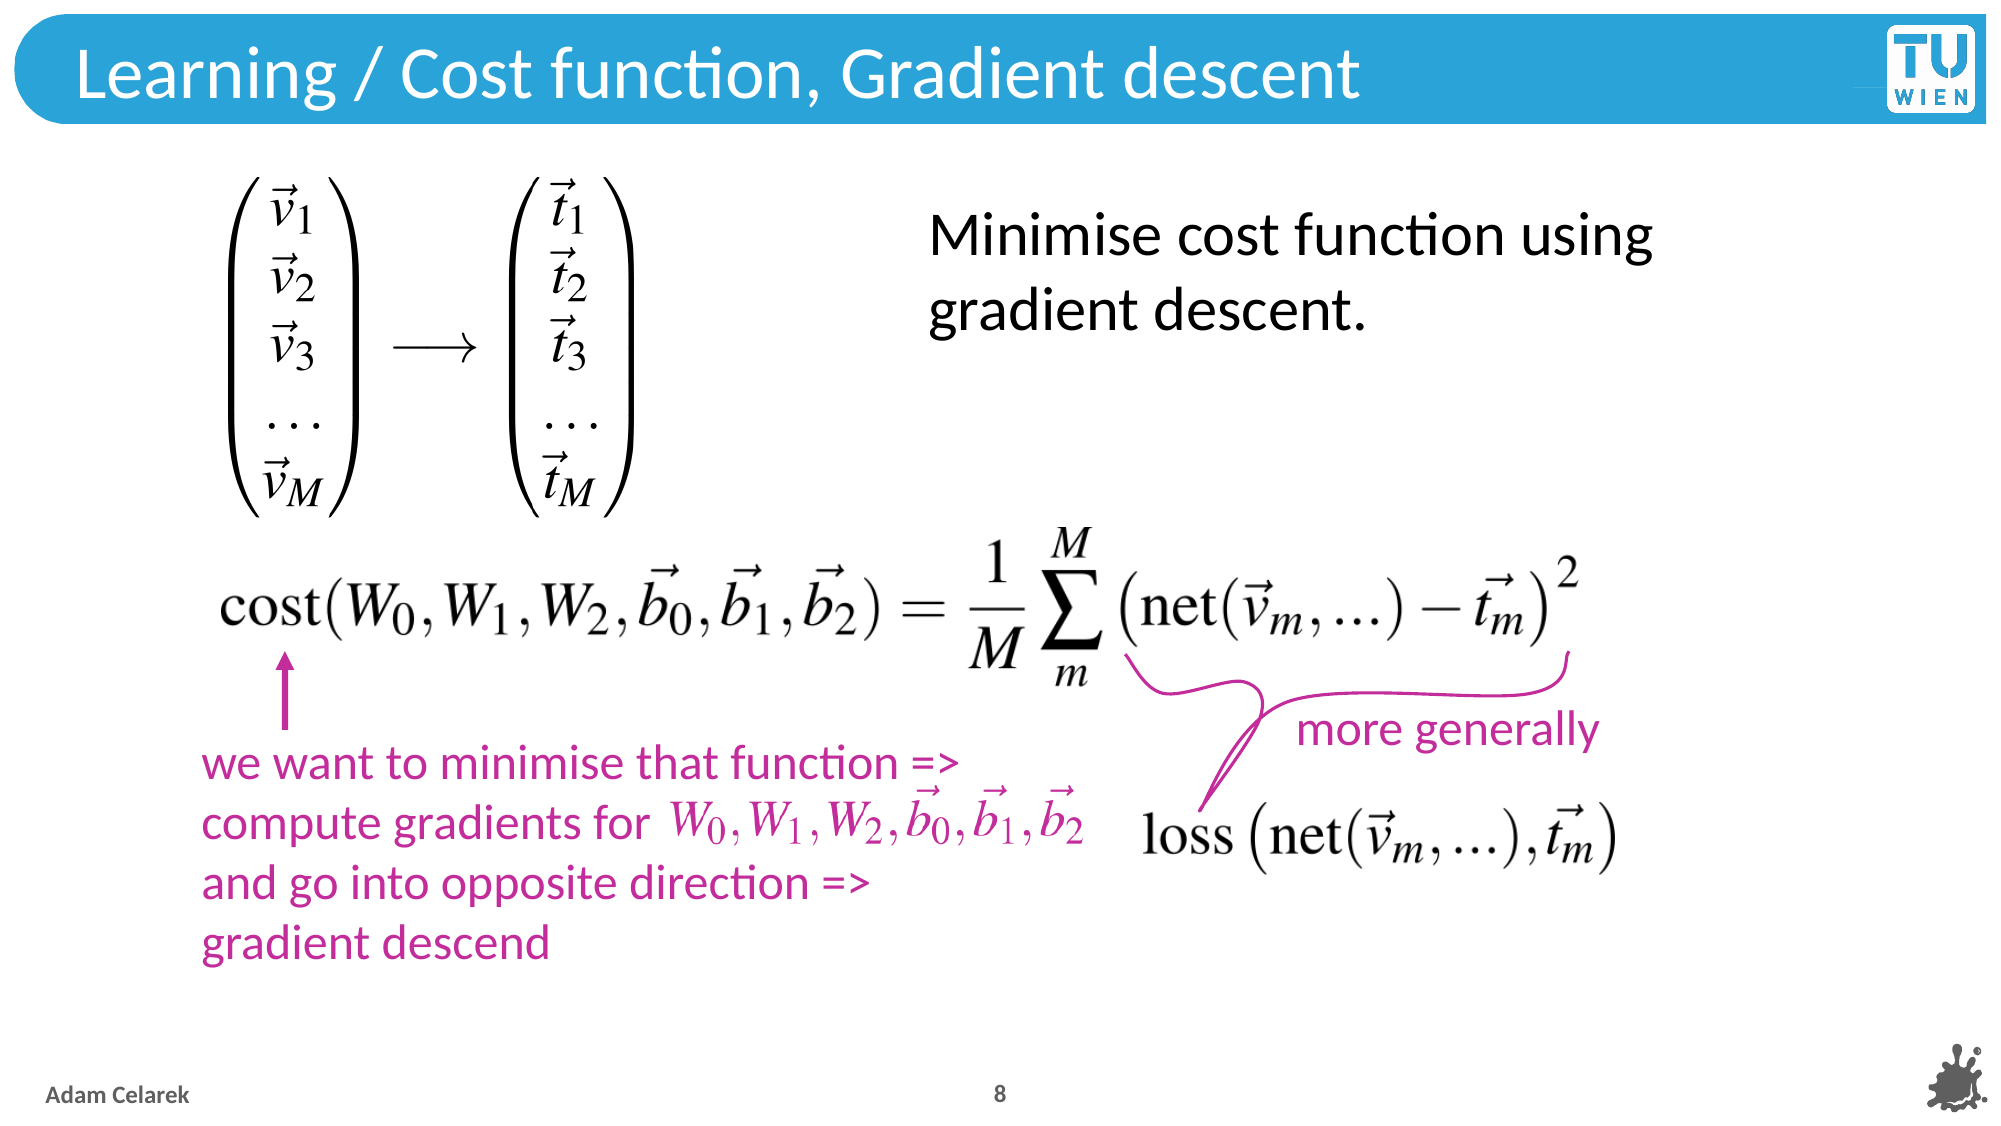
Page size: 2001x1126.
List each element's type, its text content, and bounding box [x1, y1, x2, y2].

picture [1218, 683, 1237, 687]
slide_number <number> [882, 1067, 1119, 1118]
text_box Minimise cost function using gradient descent. [913, 177, 1826, 412]
text_box more generally [1237, 680, 1659, 783]
picture [670, 785, 1083, 846]
title Learning / Cost function, Gradient descent [55, 6, 1854, 132]
footer Adam Celarek [25, 1068, 837, 1118]
text_box we want to minimise that function => compute gradients for and go into opposite direction => gradient descend [186, 714, 998, 970]
picture [221, 527, 1579, 687]
picture [228, 177, 634, 518]
picture [1887, 25, 1975, 113]
picture [1143, 802, 1615, 875]
